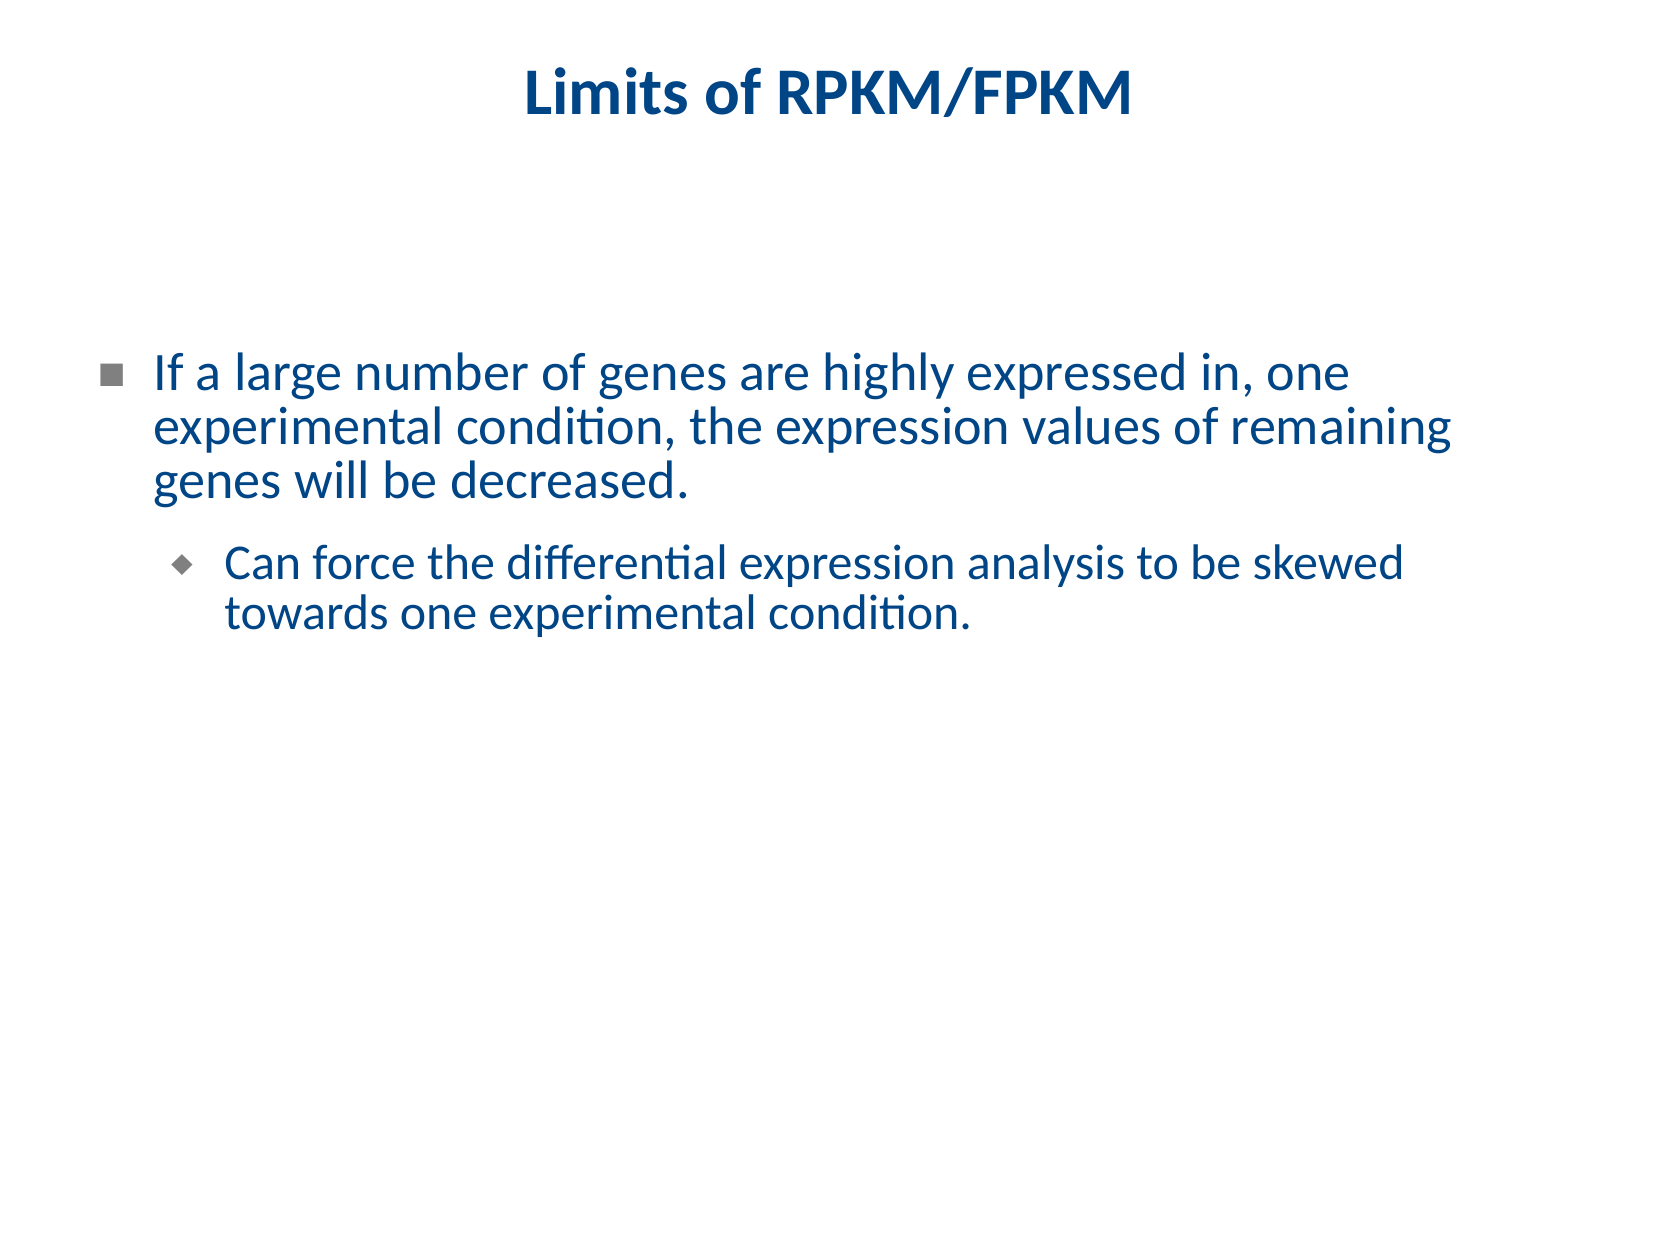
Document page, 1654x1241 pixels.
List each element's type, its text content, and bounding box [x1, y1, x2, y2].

list If a large number of genes are highly expressed in, one experimental condition, the expression values of remaining genes will be decreased. Can force the differential expression analysis to be skewed towards one experimental condition. [82, 349, 1571, 1169]
title Limits of RPKM/FPKM [85, 18, 1574, 177]
